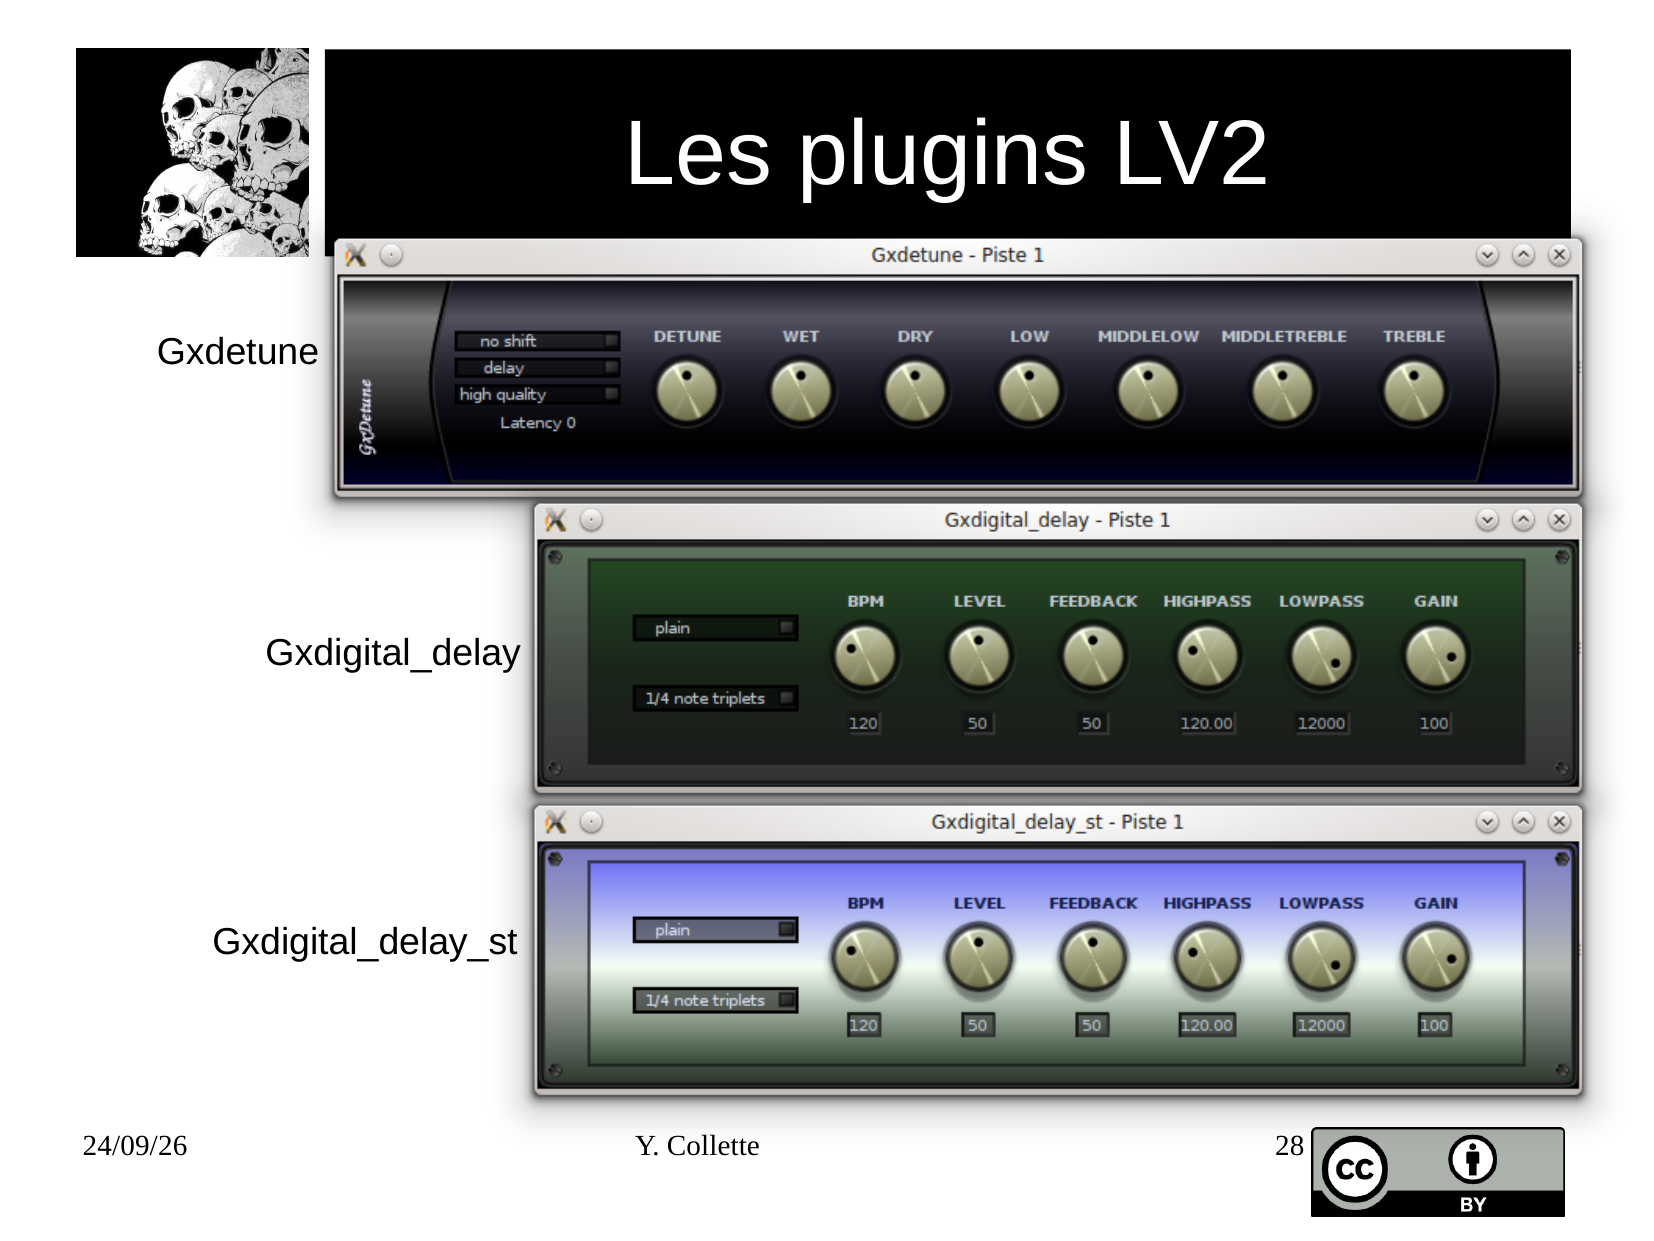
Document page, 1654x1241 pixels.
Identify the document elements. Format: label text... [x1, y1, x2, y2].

text_box Gxdigital_delay_st [197, 913, 536, 976]
text_box Gxdigital_delay [250, 624, 541, 686]
picture [76, 48, 1645, 1217]
text_box Gxdetune [142, 323, 272, 384]
title Les plugins LV2 [324, 49, 1571, 176]
